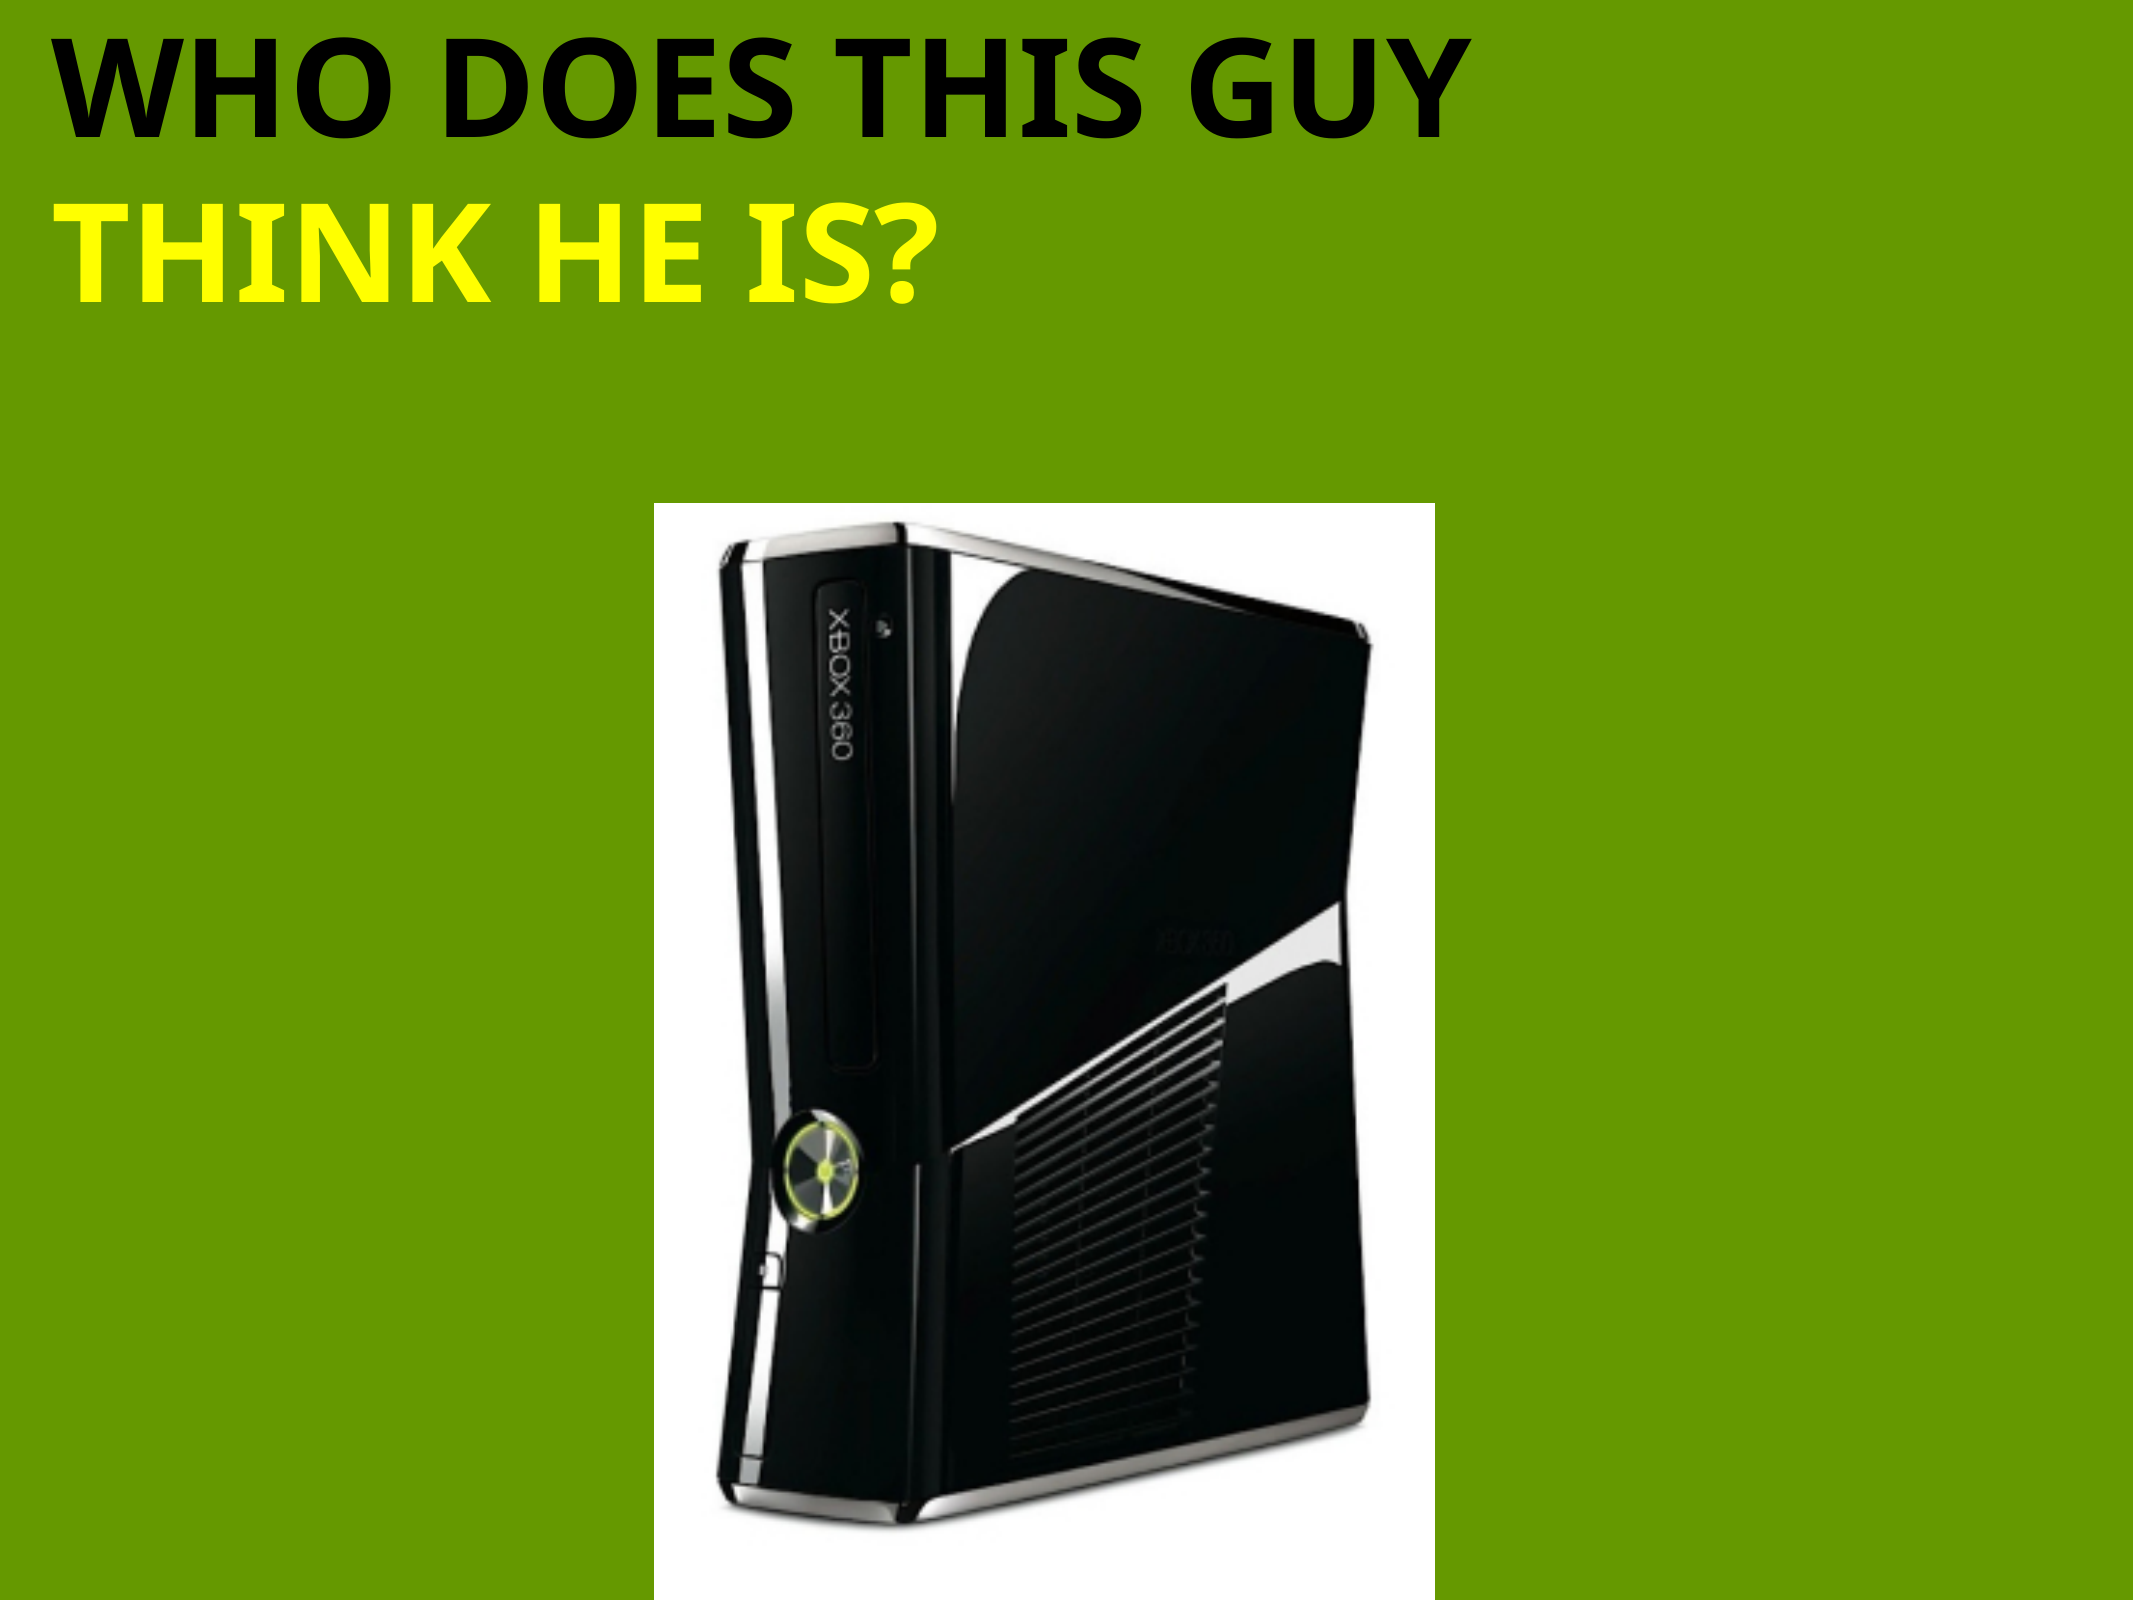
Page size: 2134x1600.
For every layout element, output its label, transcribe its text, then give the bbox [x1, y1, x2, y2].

text_box WHO DOES THIS GUY THINK HE IS? [41, 0, 2101, 446]
picture [654, 503, 1435, 1600]
